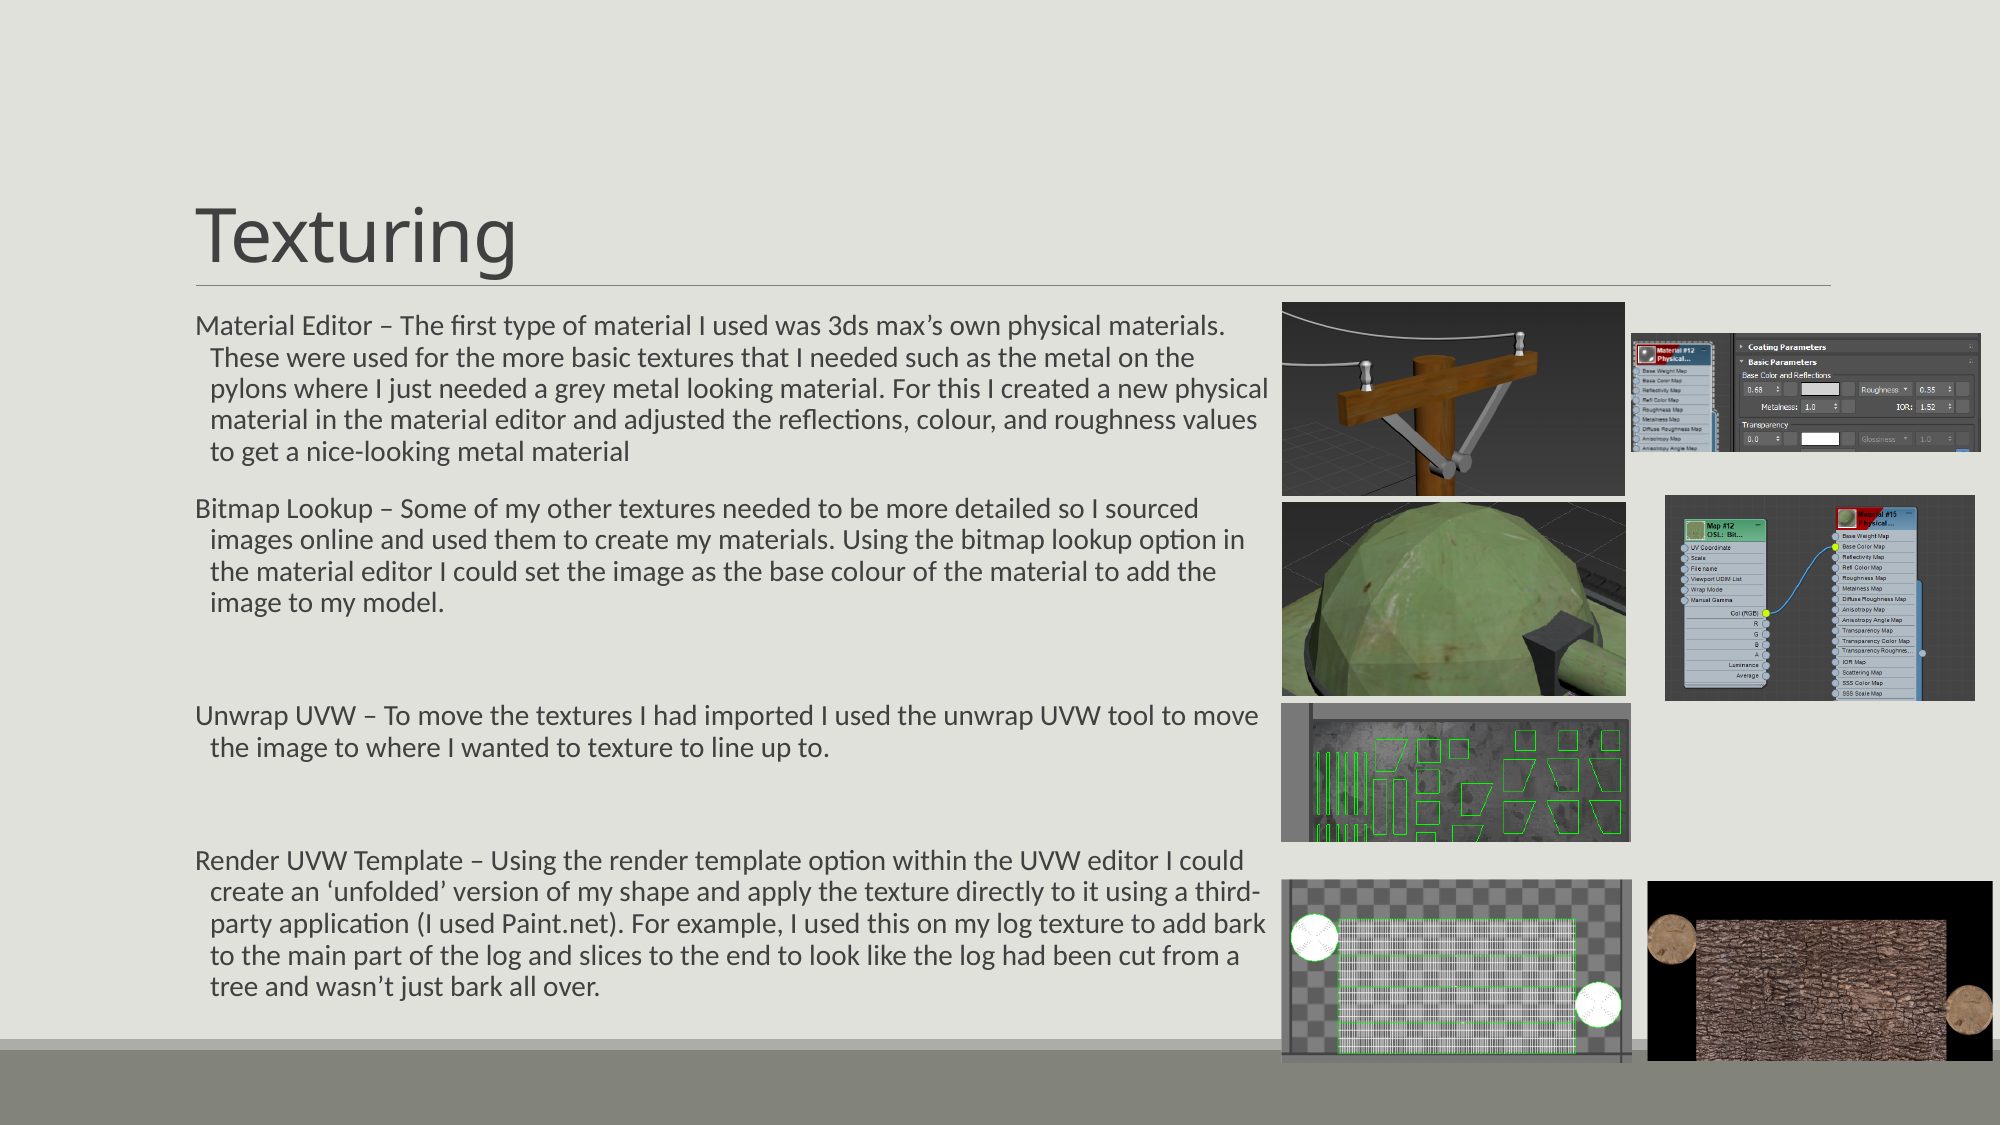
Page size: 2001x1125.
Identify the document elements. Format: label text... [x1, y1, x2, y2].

picture [1665, 495, 1975, 701]
title Texturing [180, 47, 1831, 286]
picture [1647, 881, 1993, 1061]
picture [1631, 333, 1981, 453]
picture [1282, 302, 1625, 496]
list Material Editor – The first type of material I used was 3ds max’s own physical materials. These were used for the more basic textures that I needed such as the metal on the pylons where I just needed a grey metal looking material. For this I created a new physical material in the material editor and adjusted the reflections, colour, and roughness values to get a nice-looking metal material Bitmap Lookup – Some of my other textures needed to be more detailed so I sourced images online and used them to create my materials. Using the bitmap lookup option in the material editor I could set the image as the base colour of the material to add the image to my model. Unwrap UVW – To move the textures I had imported I used the unwrap UVW tool to move the image to where I wanted to texture to line up to. Render UVW Template – Using the render template option within the UVW editor I could create an ‘unfolded’ version of my shape and apply the texture directly to it using a third-party application (I used Paint.net). For example, I used this on my log texture to add bark to the main part of the log and slices to the end to look like the log had been cut from a tree and wasn’t just bark all over. [180, 302, 1271, 1078]
picture [1281, 879, 1632, 1063]
picture [1282, 503, 1626, 696]
picture [1281, 703, 1631, 842]
